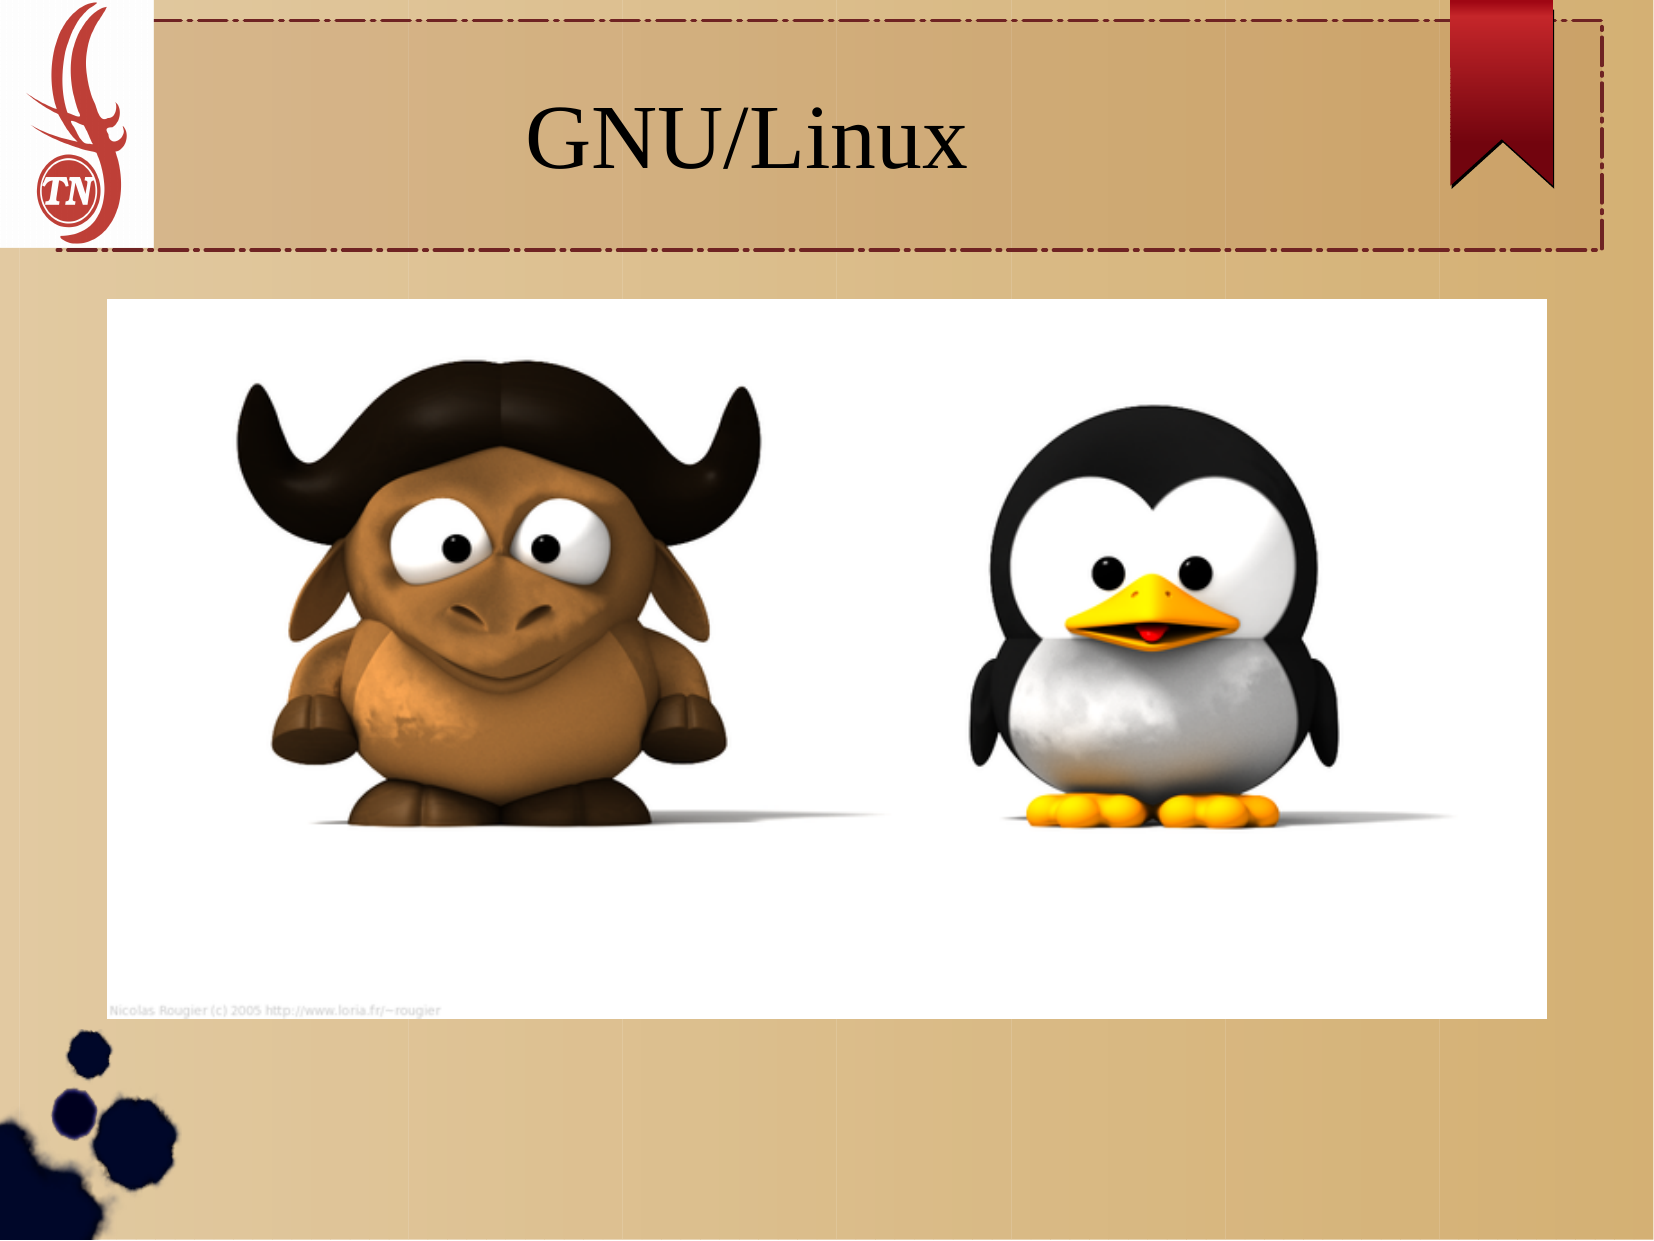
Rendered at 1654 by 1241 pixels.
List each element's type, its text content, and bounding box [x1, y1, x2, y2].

title GNU/Linux [154, 47, 1412, 229]
picture [107, 299, 1547, 1019]
picture [0, 0, 154, 249]
